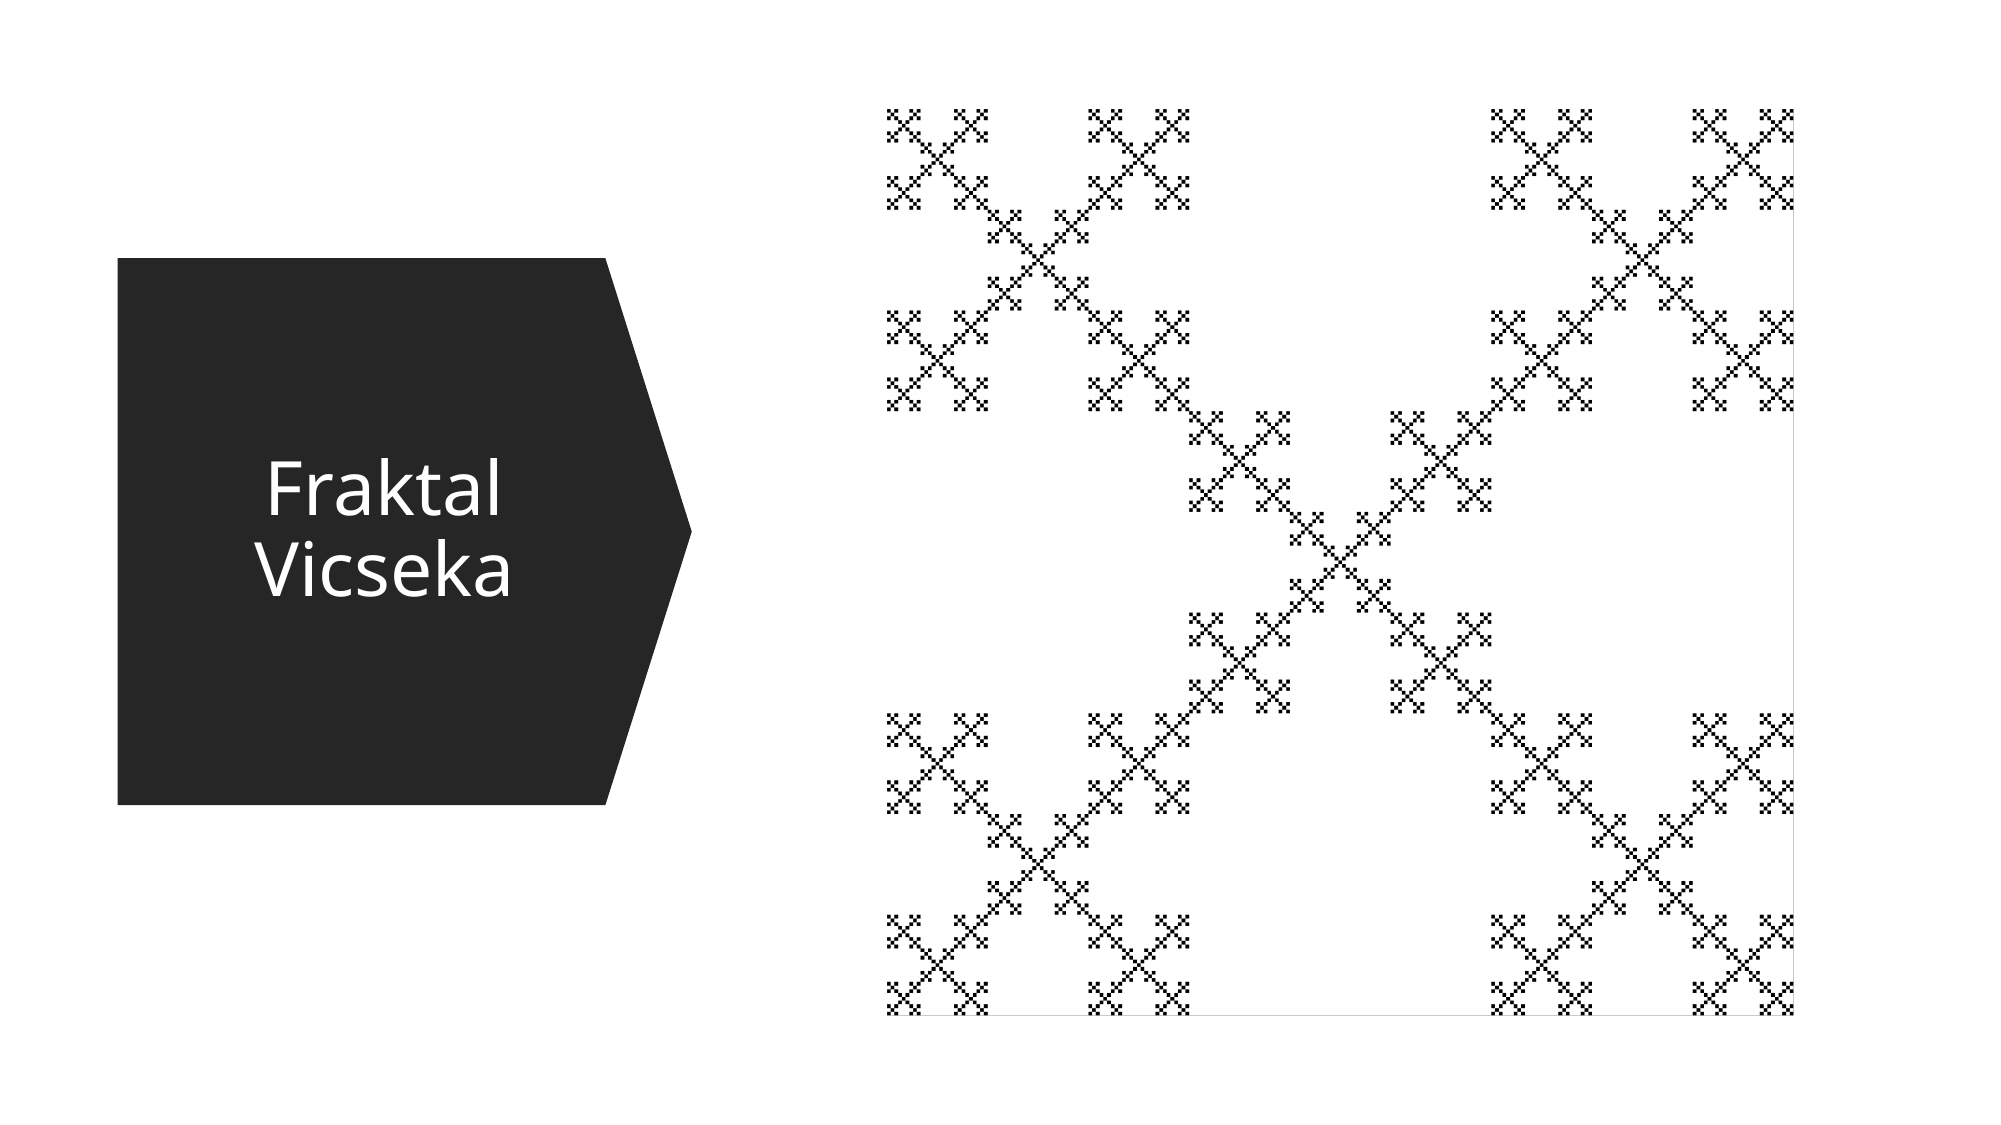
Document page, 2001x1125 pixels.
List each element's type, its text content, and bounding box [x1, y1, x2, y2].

text_box [117, 258, 692, 806]
picture [883, 105, 1797, 1020]
title Fraktal Vicseka [168, 322, 601, 741]
